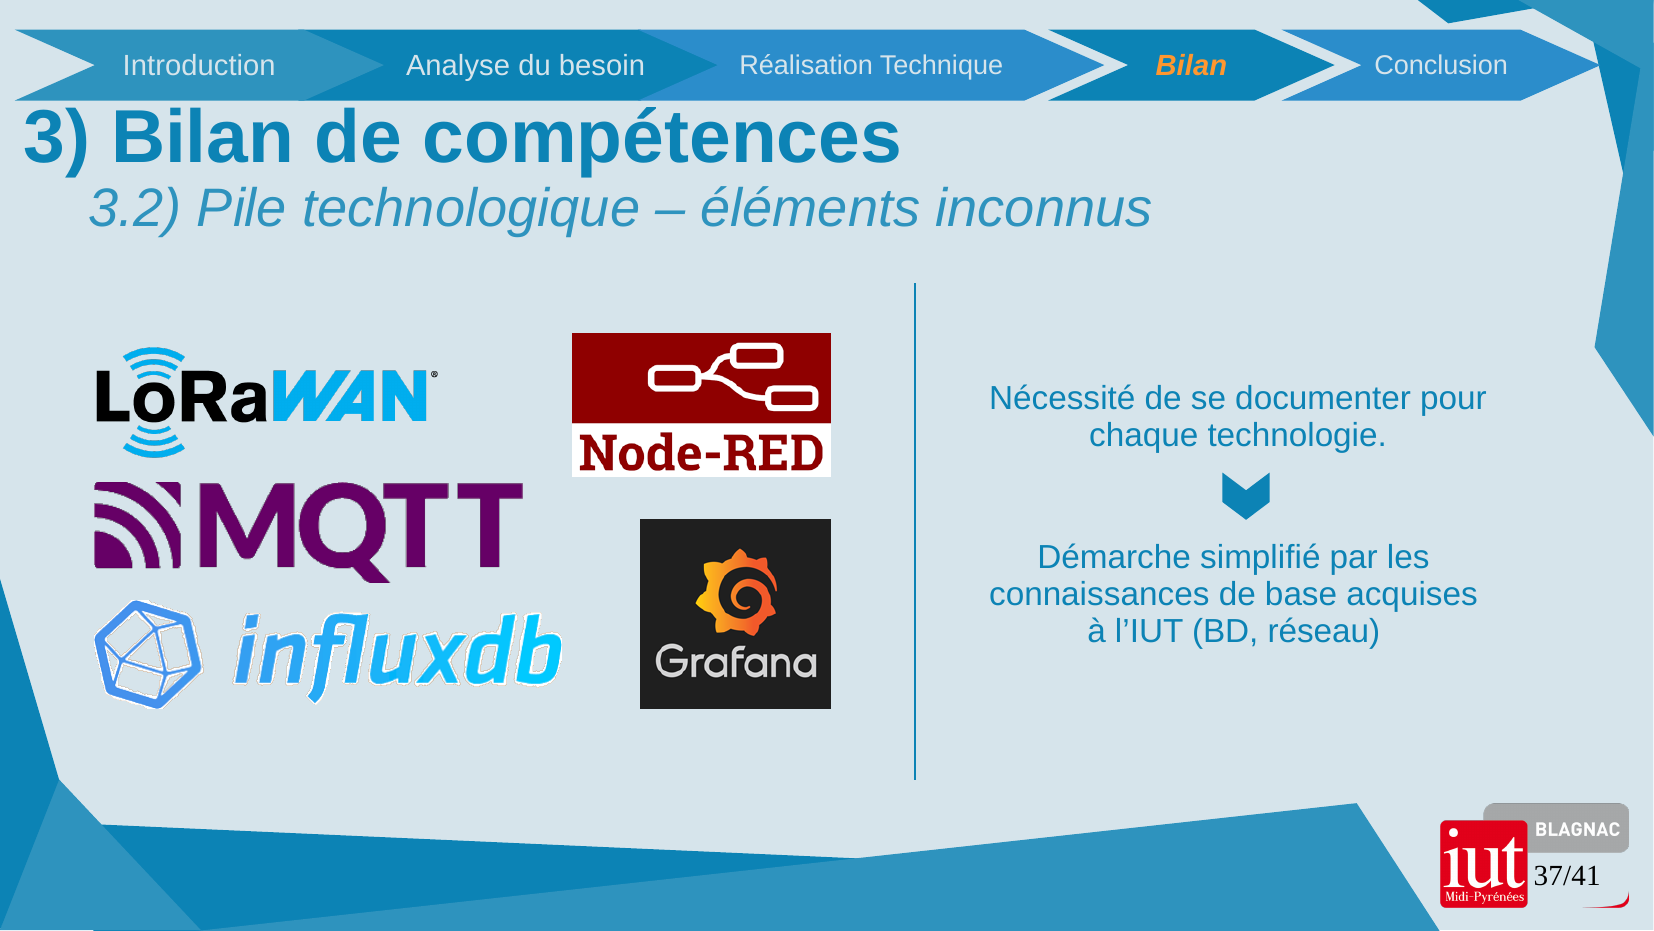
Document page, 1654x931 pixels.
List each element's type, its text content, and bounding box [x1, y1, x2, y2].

picture [530, 644, 549, 674]
text_box Introduction [14, 29, 384, 94]
text_box Bilan [1048, 29, 1335, 94]
text_box Conclusion [1281, 29, 1601, 101]
title 3) Bilan de compétences [23, 94, 1512, 179]
picture [640, 519, 831, 709]
picture [94, 333, 463, 469]
picture [94, 482, 523, 583]
text_box Nécessité de se documenter pour chaque technologie. [974, 371, 1518, 461]
text_box Réalisation Technique [637, 29, 1105, 94]
picture [1440, 803, 1629, 908]
picture [94, 600, 562, 709]
text_box [1222, 472, 1270, 520]
text_box Démarche simplifié par les connaissances de base acquises à l’IUT (BD, réseau) [974, 531, 1518, 658]
picture [572, 333, 831, 477]
text_box Analyse du besoin [305, 29, 715, 94]
title 3.2) Pile technologique – éléments inconnus [88, 177, 1388, 238]
